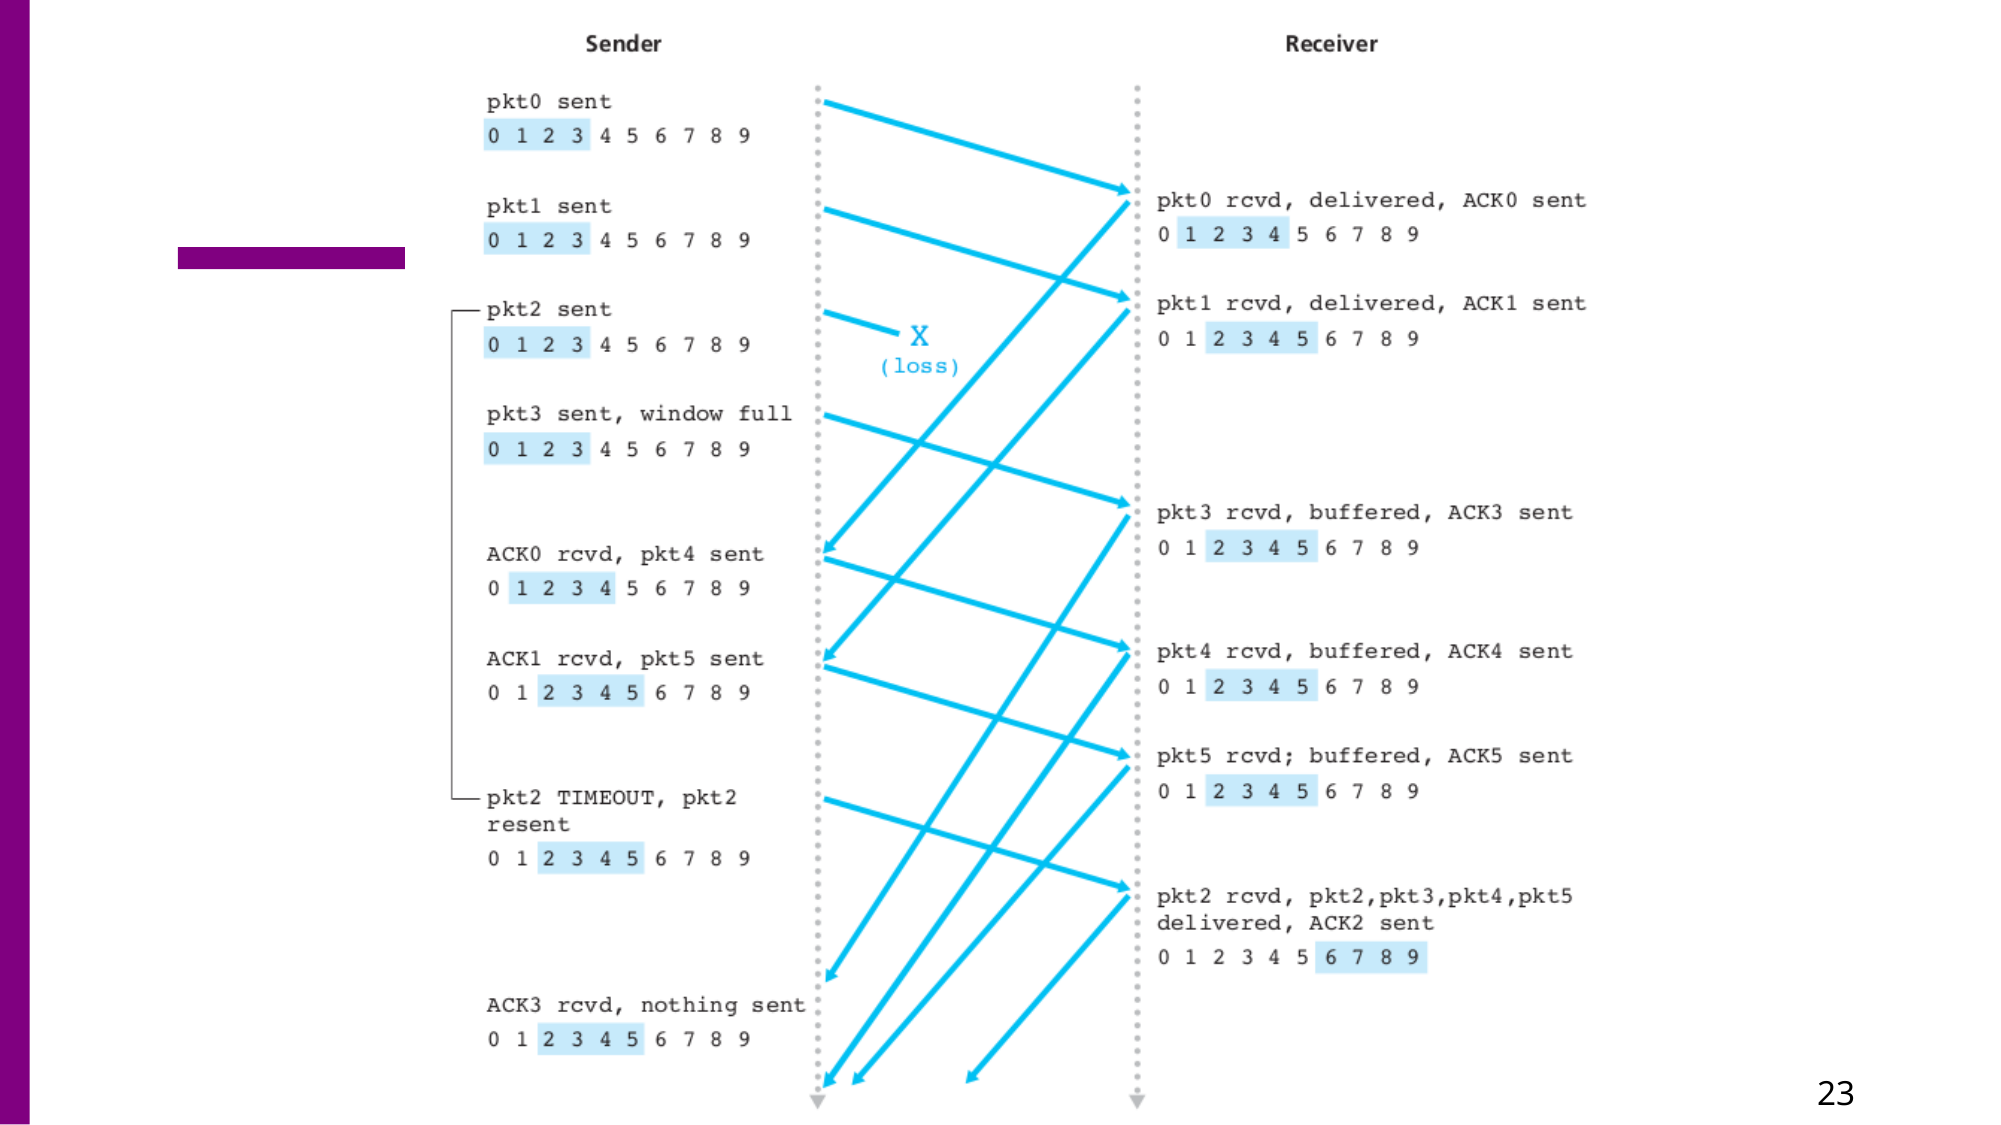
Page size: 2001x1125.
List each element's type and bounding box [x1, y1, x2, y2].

picture [405, 1, 1605, 1125]
